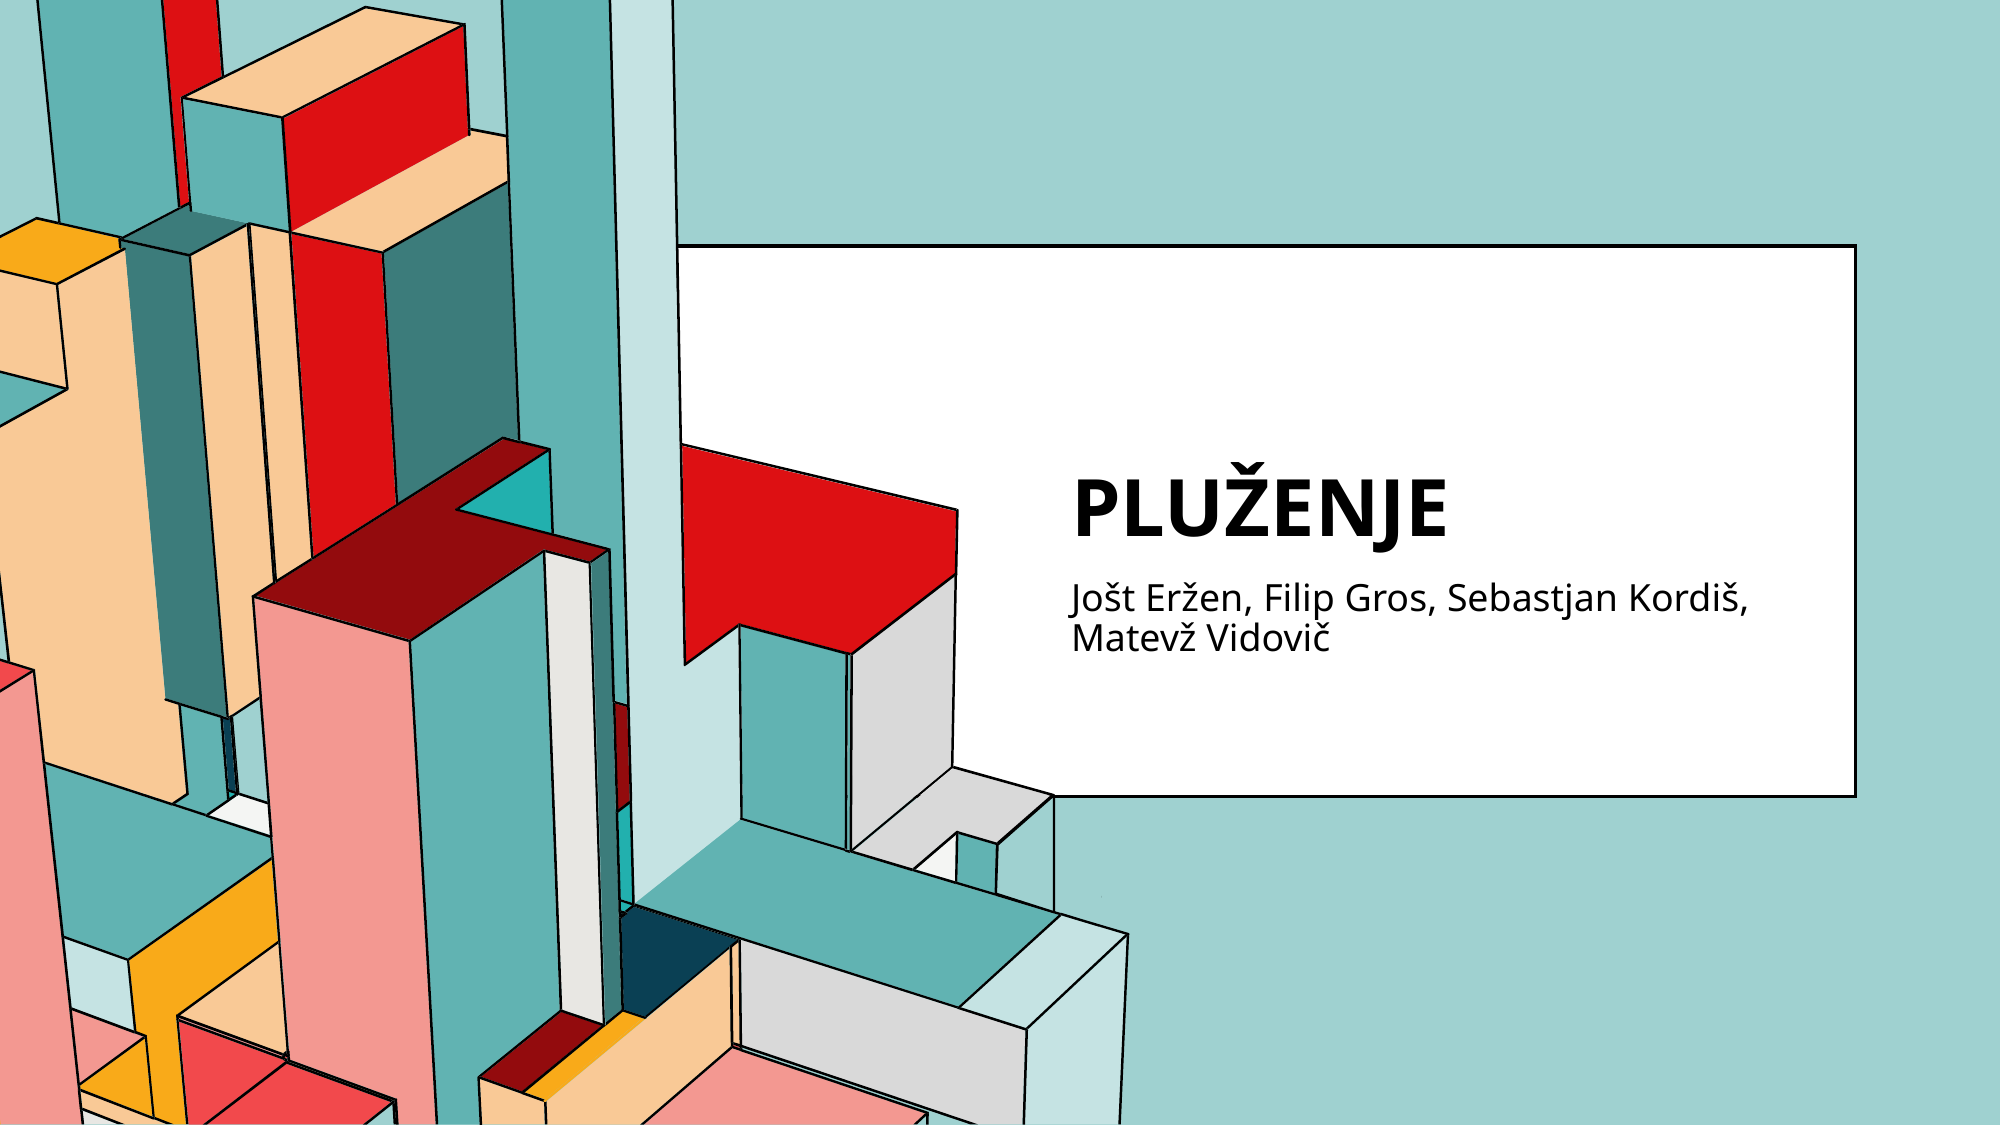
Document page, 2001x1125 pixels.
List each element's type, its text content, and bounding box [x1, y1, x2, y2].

title pluženje [1056, 307, 1775, 562]
subtitle Jošt Eržen, Filip Gros, Sebastjan Kordiš, Matevž Vidovič [1056, 571, 1775, 673]
